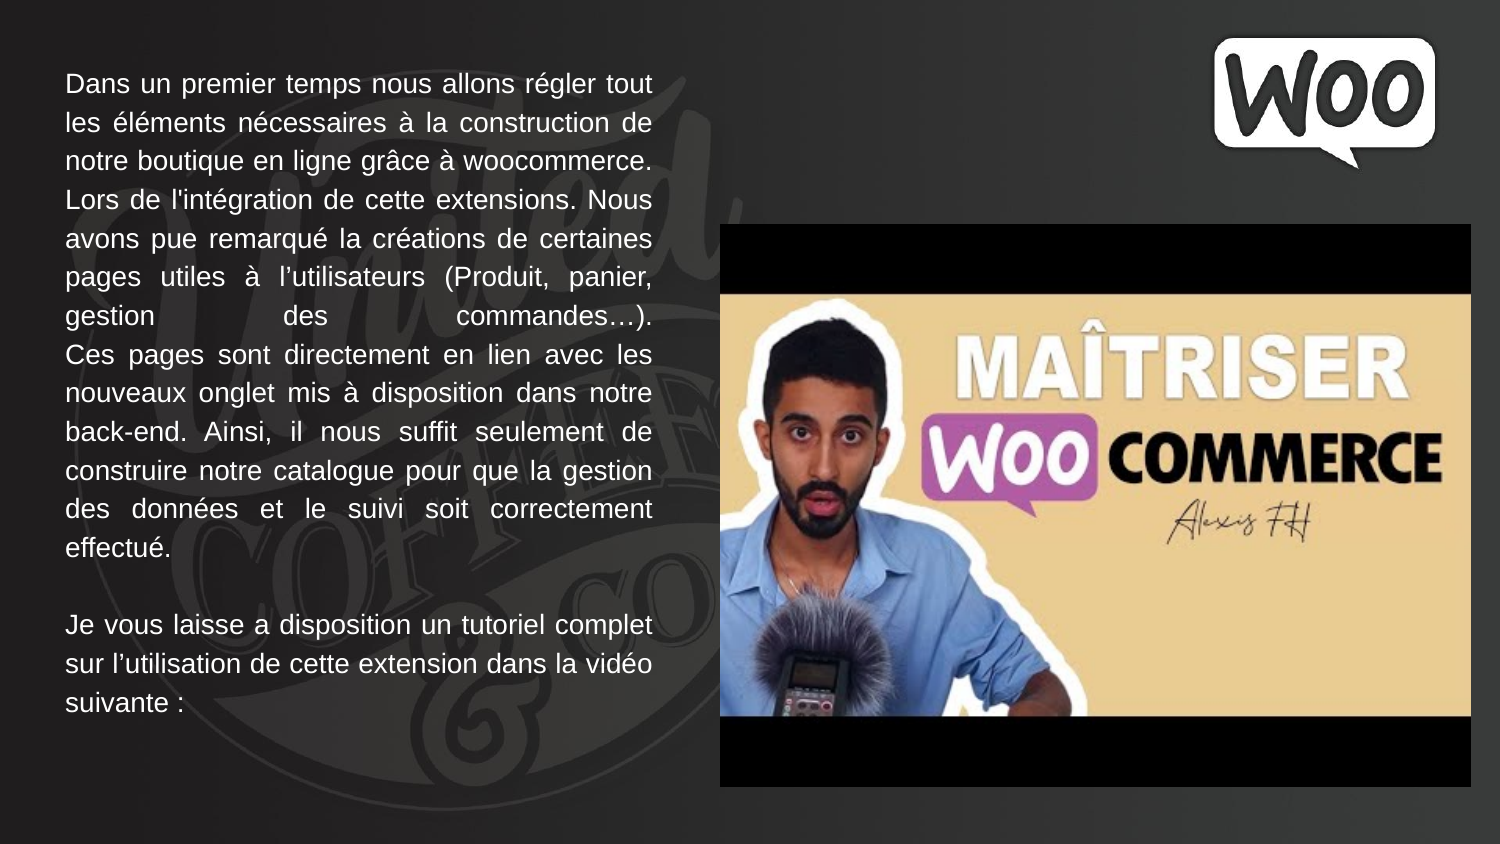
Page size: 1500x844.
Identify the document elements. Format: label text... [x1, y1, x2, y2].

picture [0, 0, 1500, 844]
list Dans un premier temps nous allons régler tout les éléments nécessaires à la construction de notre boutique en ligne grâce à woocommerce. Lors de l'intégration de cette extensions. Nous avons pue remarqué la créations de certaines pages utiles à l’utilisateurs (Produit, panier, gestion des commandes…). Ces pages sont directement en lien avec les nouveaux onglet mis à disposition dans notre back-end. Ainsi, il nous suffit seulement de construire notre catalogue pour que la gestion des données et le suivi soit correctement effectué. Je vous laisse a disposition un tutoriel complet sur l’utilisation de cette extension dans la vidéo suivante : [50, 45, 668, 757]
